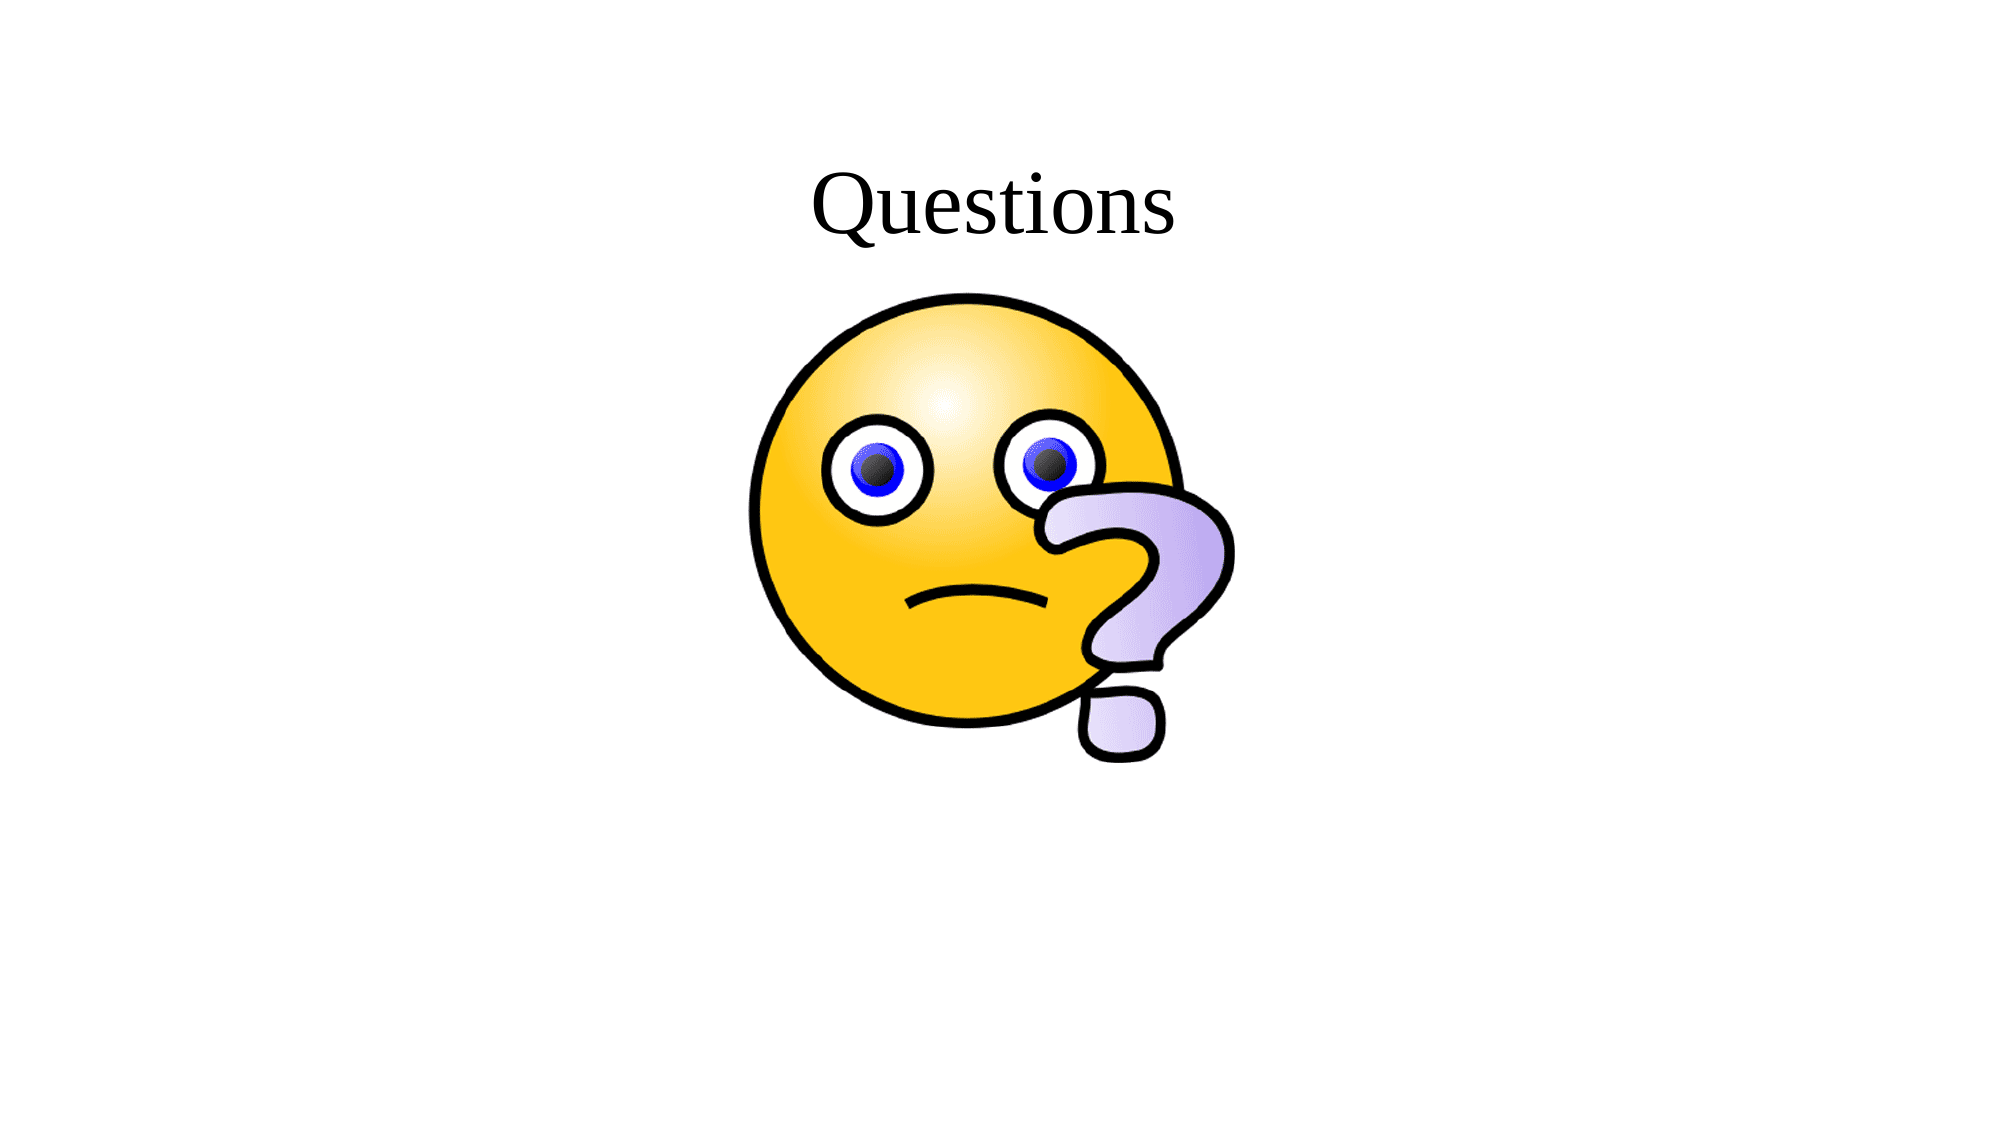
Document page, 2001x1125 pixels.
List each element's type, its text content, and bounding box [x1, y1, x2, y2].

text_box Questions [264, 91, 1725, 303]
picture [748, 292, 1235, 763]
